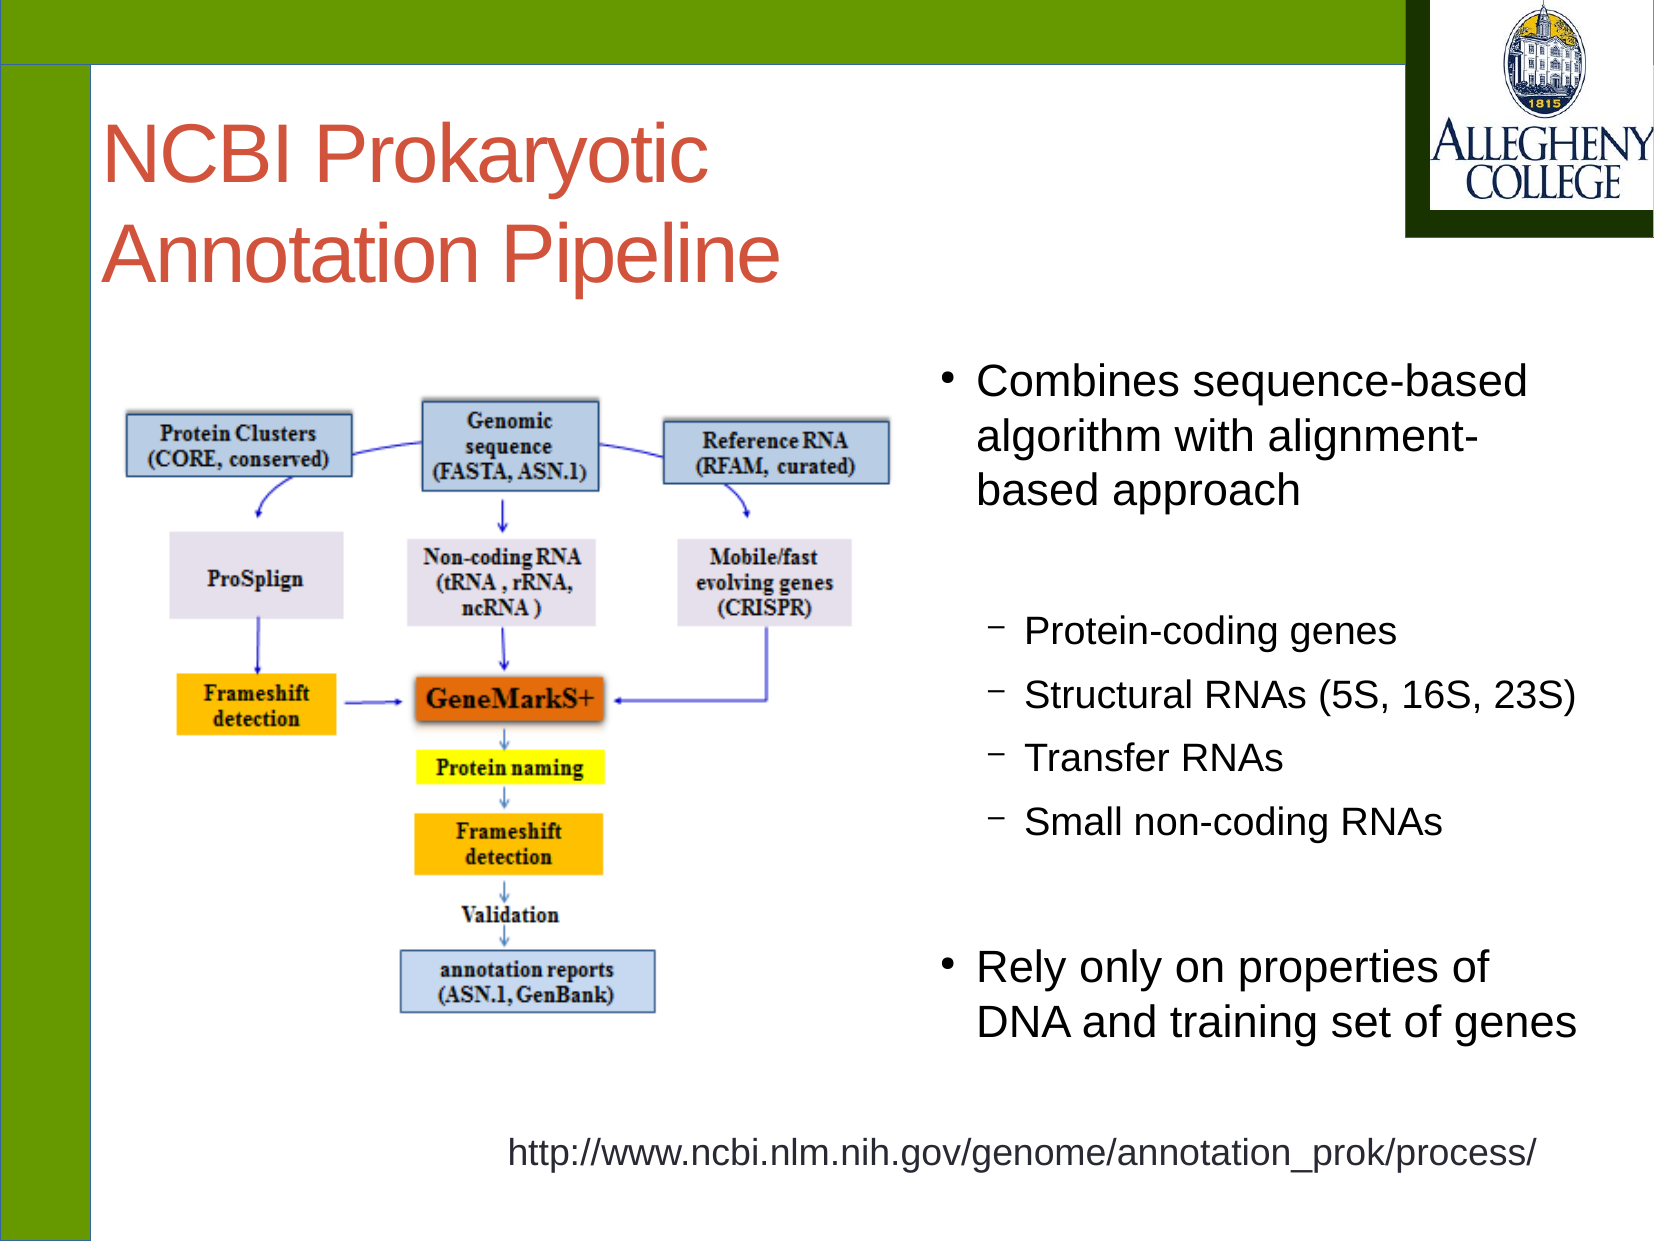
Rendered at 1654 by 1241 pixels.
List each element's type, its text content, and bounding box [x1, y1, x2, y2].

list Combines sequence-based algorithm with alignment-based approach Protein-coding genes Structural RNAs (5S, 16S, 23S) Transfer RNAs Small non-coding RNAs Rely only on properties of DNA and training set of genes [927, 351, 1591, 1126]
text_box http://www.ncbi.nlm.nih.gov/genome/annotation_prok/process/ [492, 1120, 1589, 1181]
picture [91, 301, 961, 1201]
text_box [0, 0, 1654, 1241]
title NCBI Prokaryotic Annotation Pipeline [86, 99, 1381, 301]
picture [1430, 0, 1654, 210]
